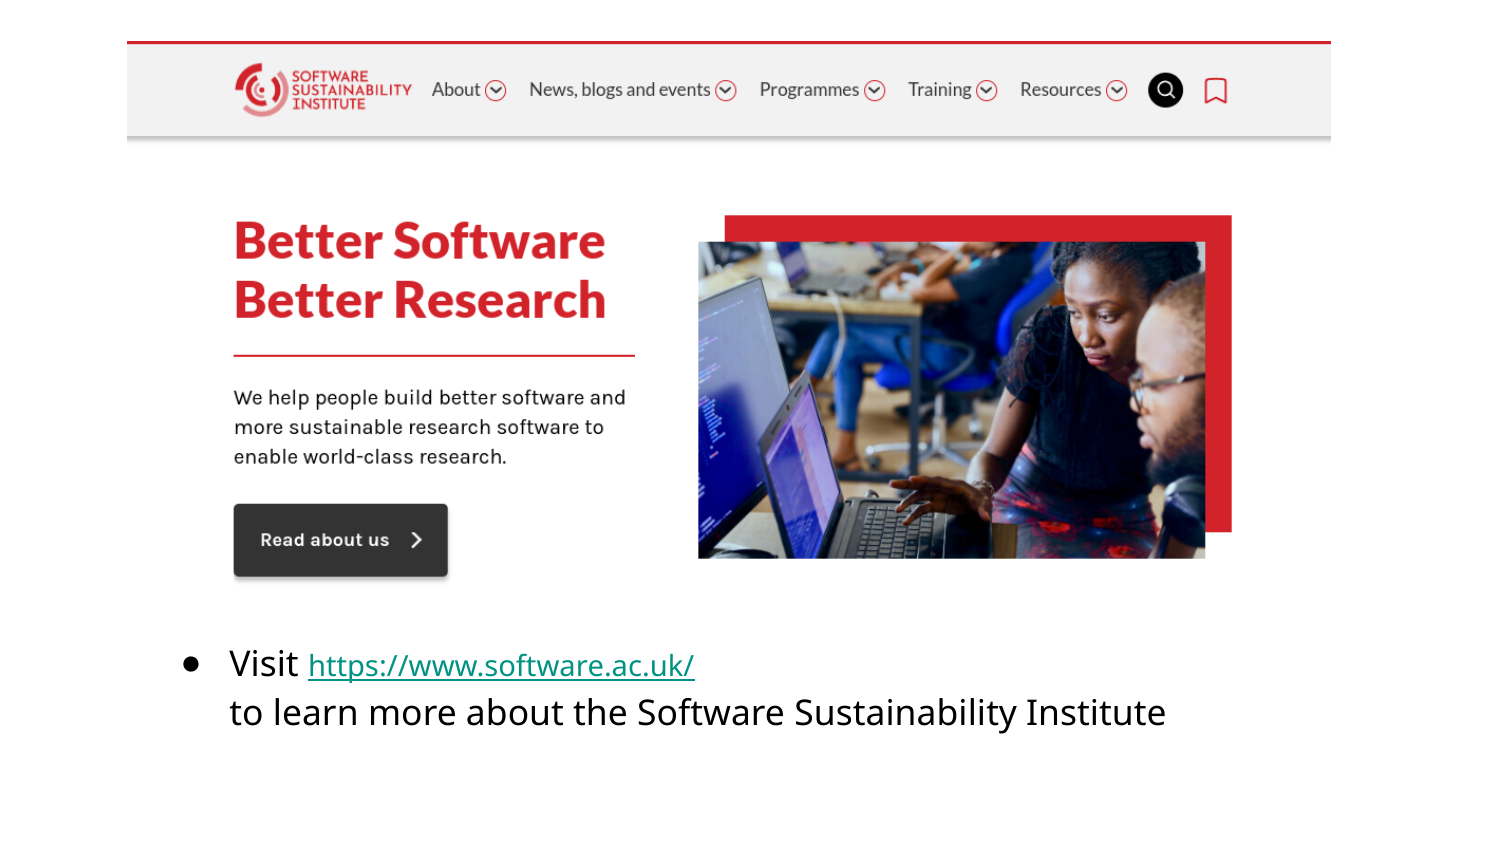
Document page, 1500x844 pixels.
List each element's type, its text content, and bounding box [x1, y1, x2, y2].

text_box Visit https://www.software.ac.uk/ to learn more about the Software Sustainability Institute [139, 620, 1213, 844]
picture [127, 41, 1331, 620]
